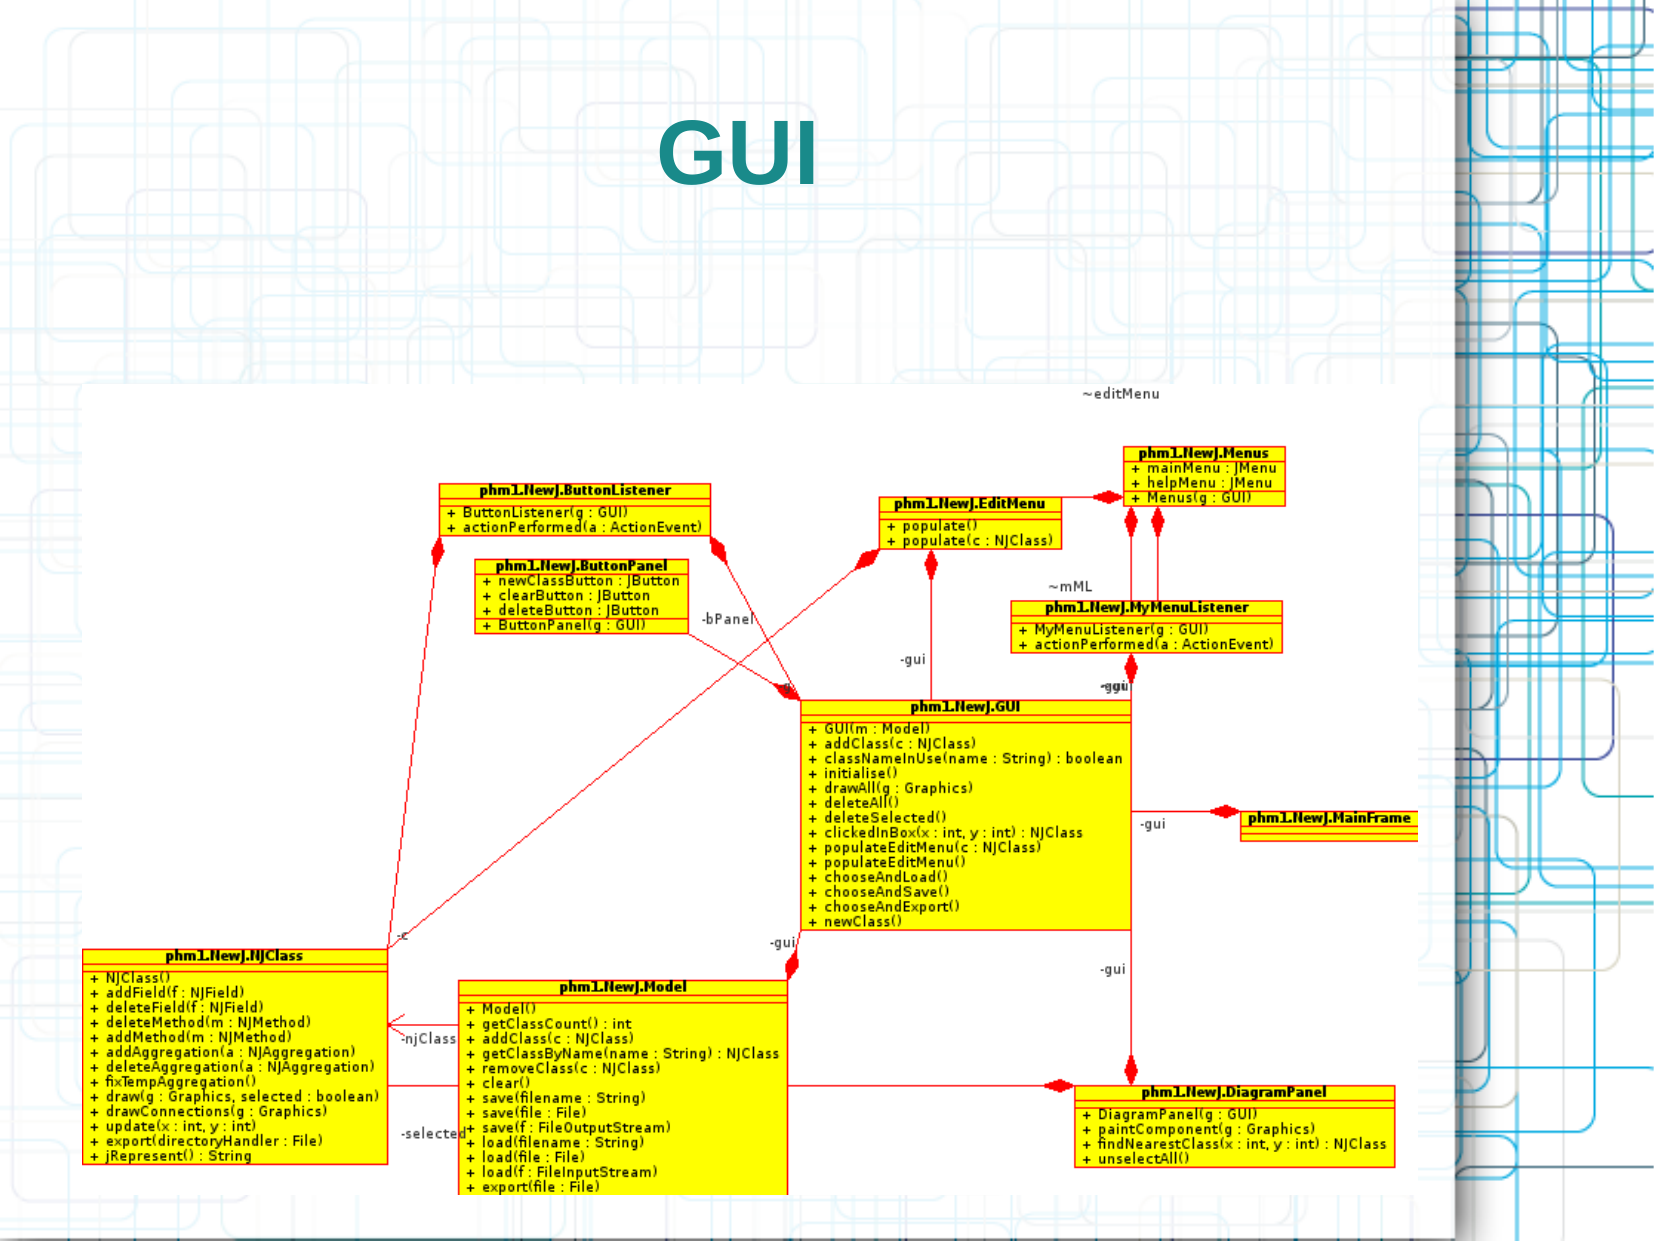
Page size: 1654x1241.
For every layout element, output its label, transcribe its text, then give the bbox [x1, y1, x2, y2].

picture [0, 0, 1654, 1241]
title GUI [59, 49, 1418, 257]
